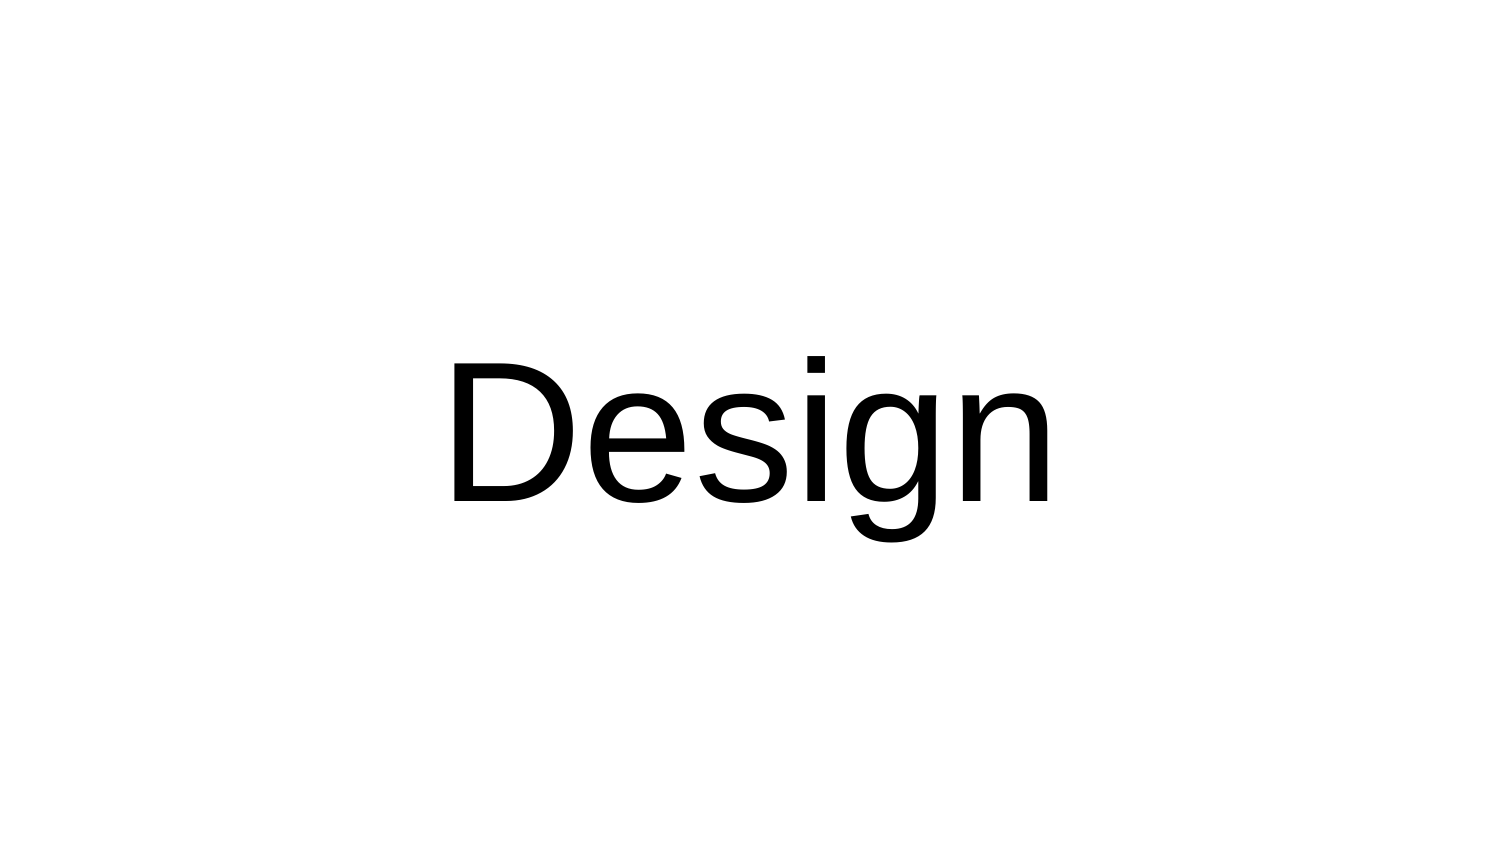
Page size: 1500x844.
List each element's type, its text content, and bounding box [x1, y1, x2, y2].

title Design [67, 44, 1433, 799]
